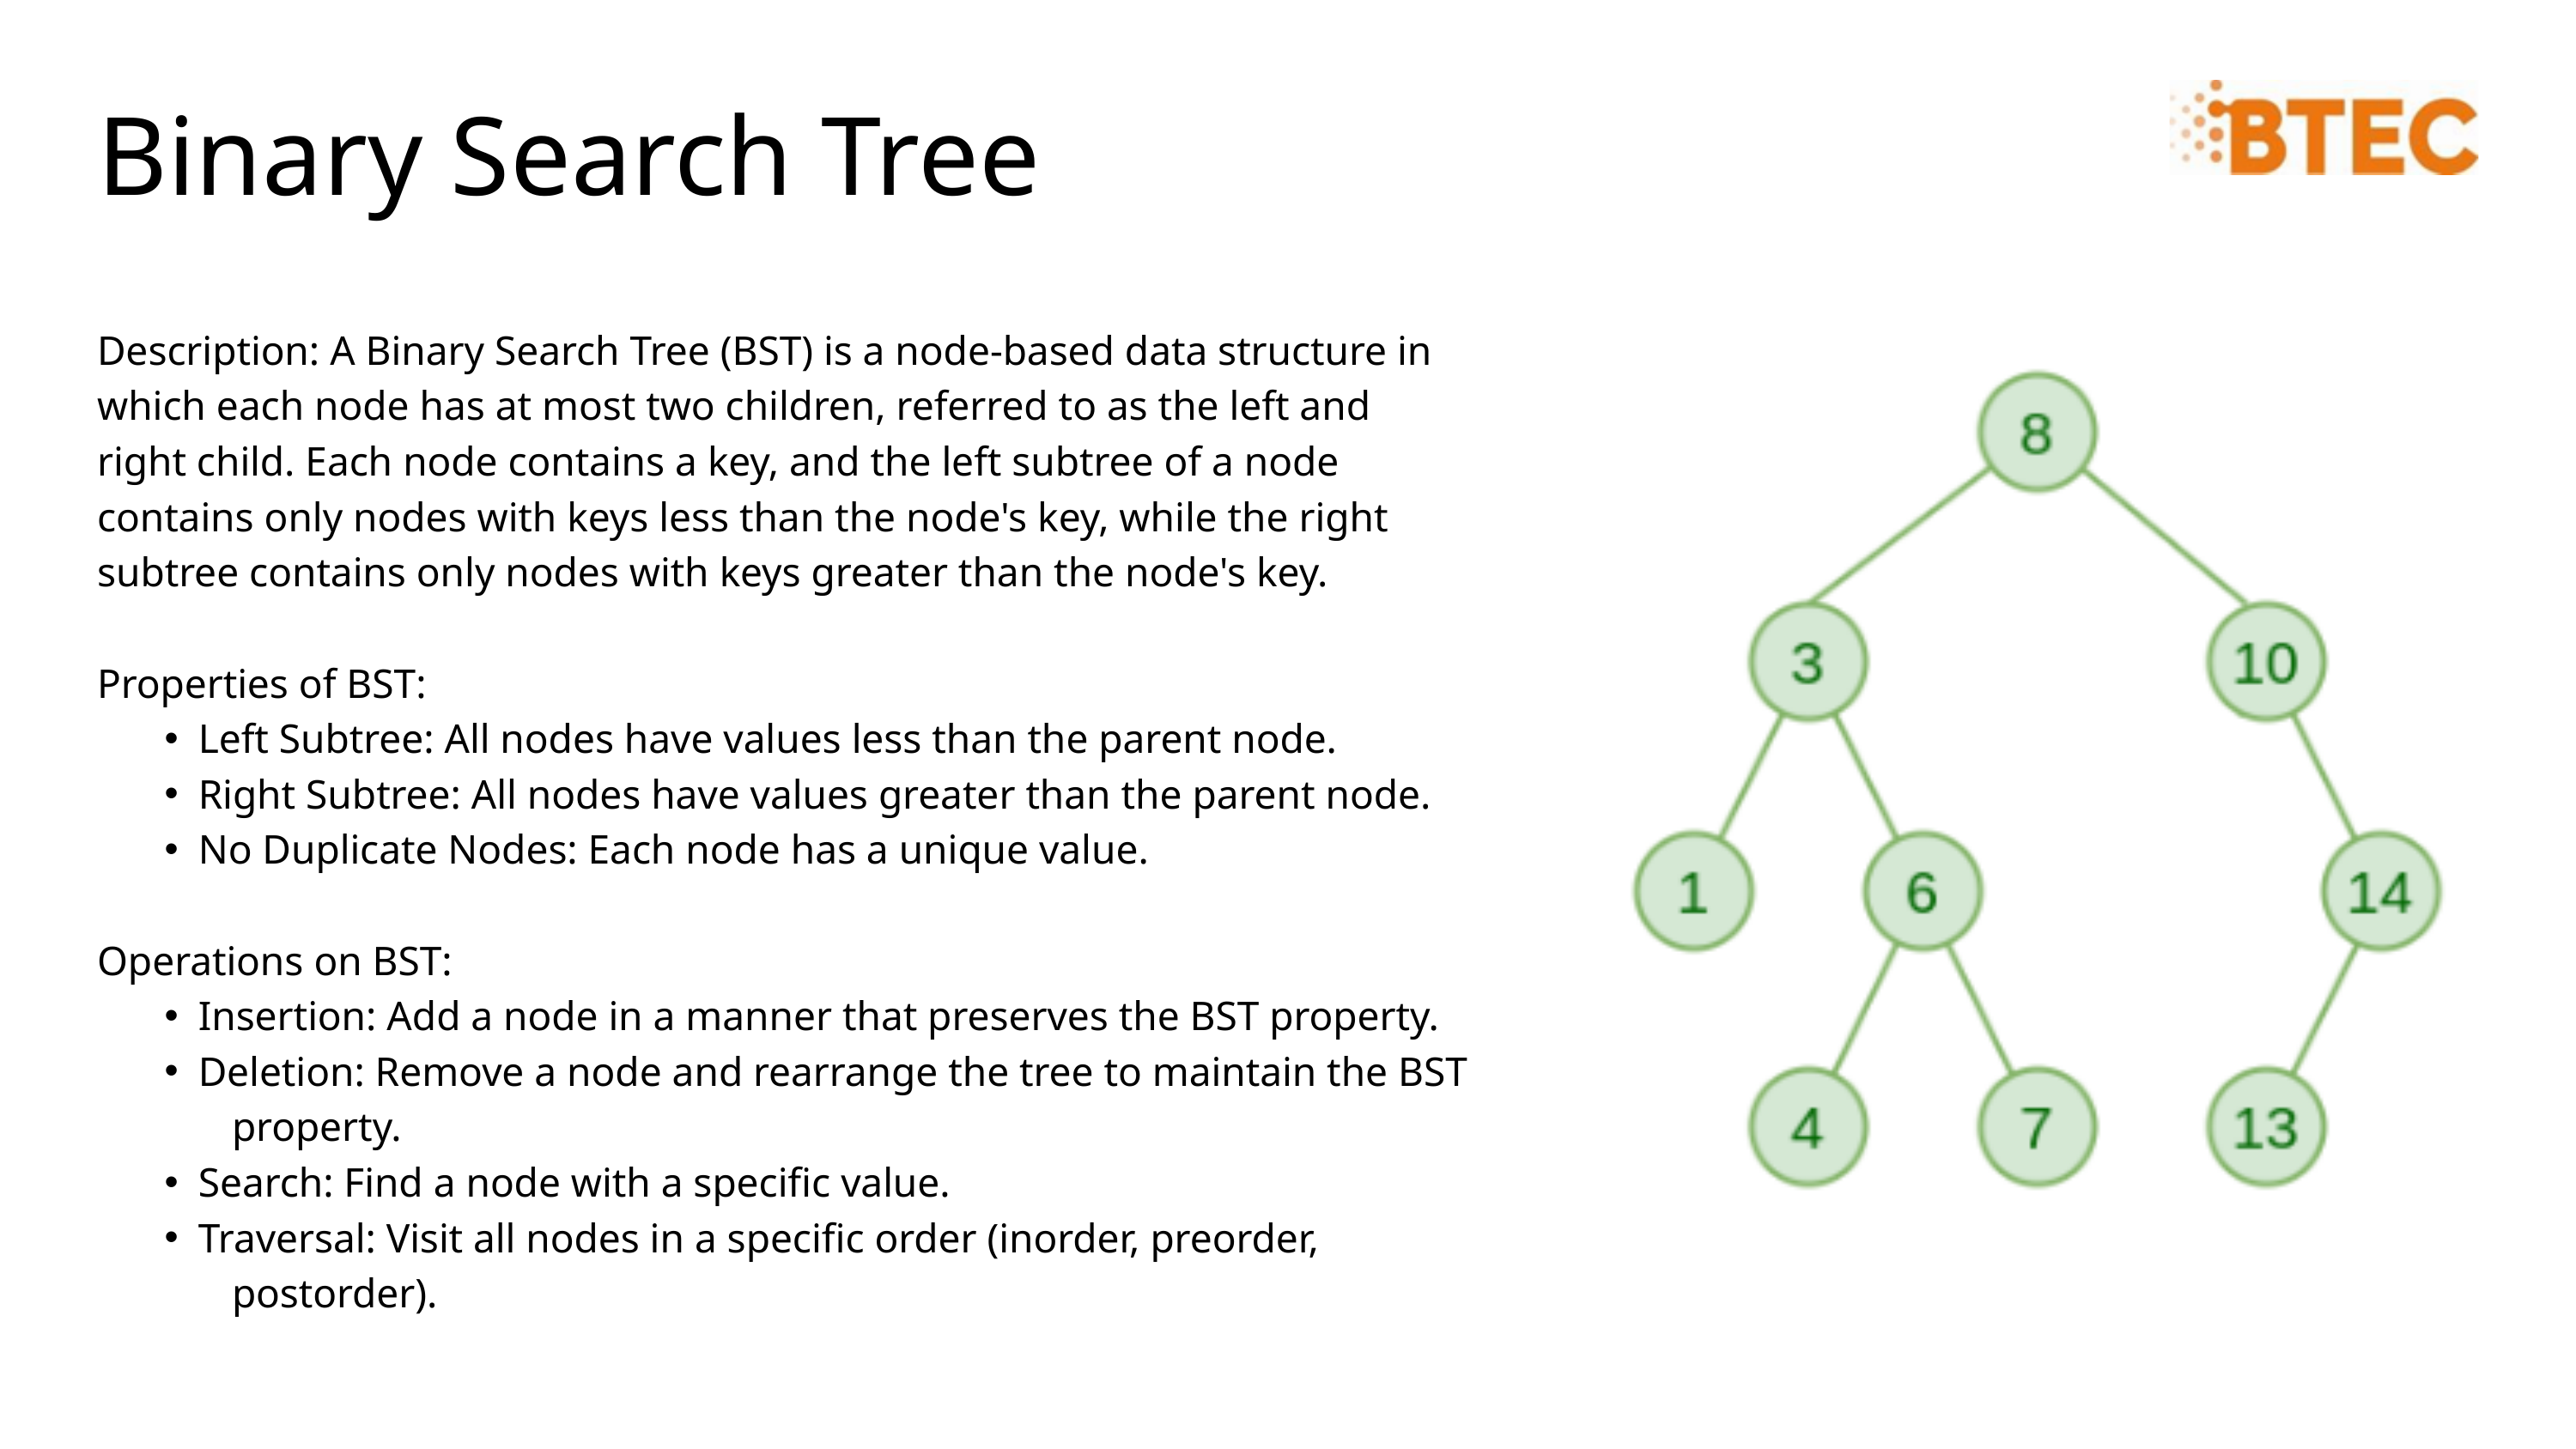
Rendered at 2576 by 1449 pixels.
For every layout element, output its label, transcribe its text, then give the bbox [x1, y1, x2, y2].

text_box [2169, 80, 2479, 175]
text_box Binary Search Tree [97, 65, 1171, 209]
text_box Description: A Binary Search Tree (BST) is a node-based data structure in which each node has at most two children, referred to as the left and right child. Each node contains a key, and the left subtree of a node contains only nodes with keys less than the node's key, while the right subtree contains only nodes with keys greater than the node's key. Properties of BST: Left Subtree: All nodes have values less than the parent node. Right Subtree: All nodes have values greater than the parent node. No Duplicate Nodes: Each node has a unique value. Operations on BST: Insertion: Add a node in a manner that preserves the BST property. Deletion: Remove a node and rearrange the tree to maintain the BST property. Search: Find a node with a specific value. Traversal: Visit all nodes in a specific order (inorder, preorder, postorder). [97, 318, 1471, 1361]
text_box [1579, 324, 2500, 1247]
